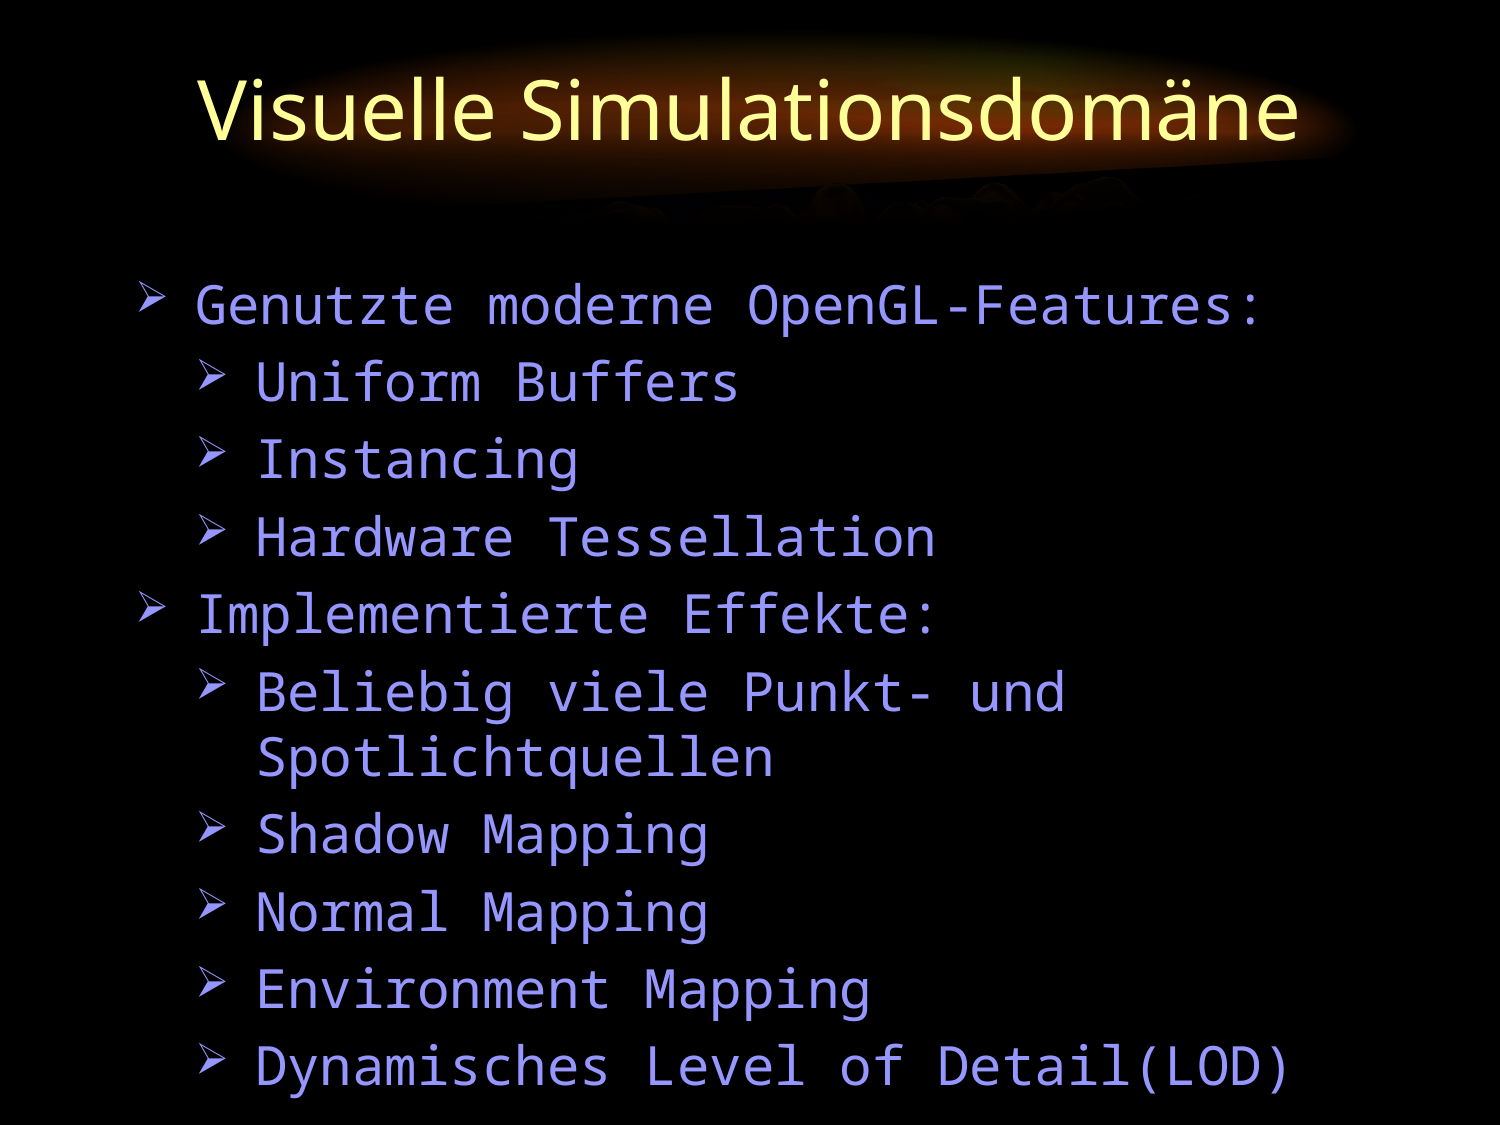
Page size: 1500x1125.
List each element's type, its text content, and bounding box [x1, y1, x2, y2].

text_box Visuelle Simulationsdomäne [75, 0, 1426, 216]
text_box Genutzte moderne OpenGL-Features: Uniform Buffers Instancing Hardware Tessellation Implementierte Effekte: Beliebig viele Punkt- und Spotlichtquellen Shadow Mapping Normal Mapping Environment Mapping Dynamisches Level of Detail(LOD) [0, 262, 1471, 1088]
text_box [112, 0, 1463, 241]
